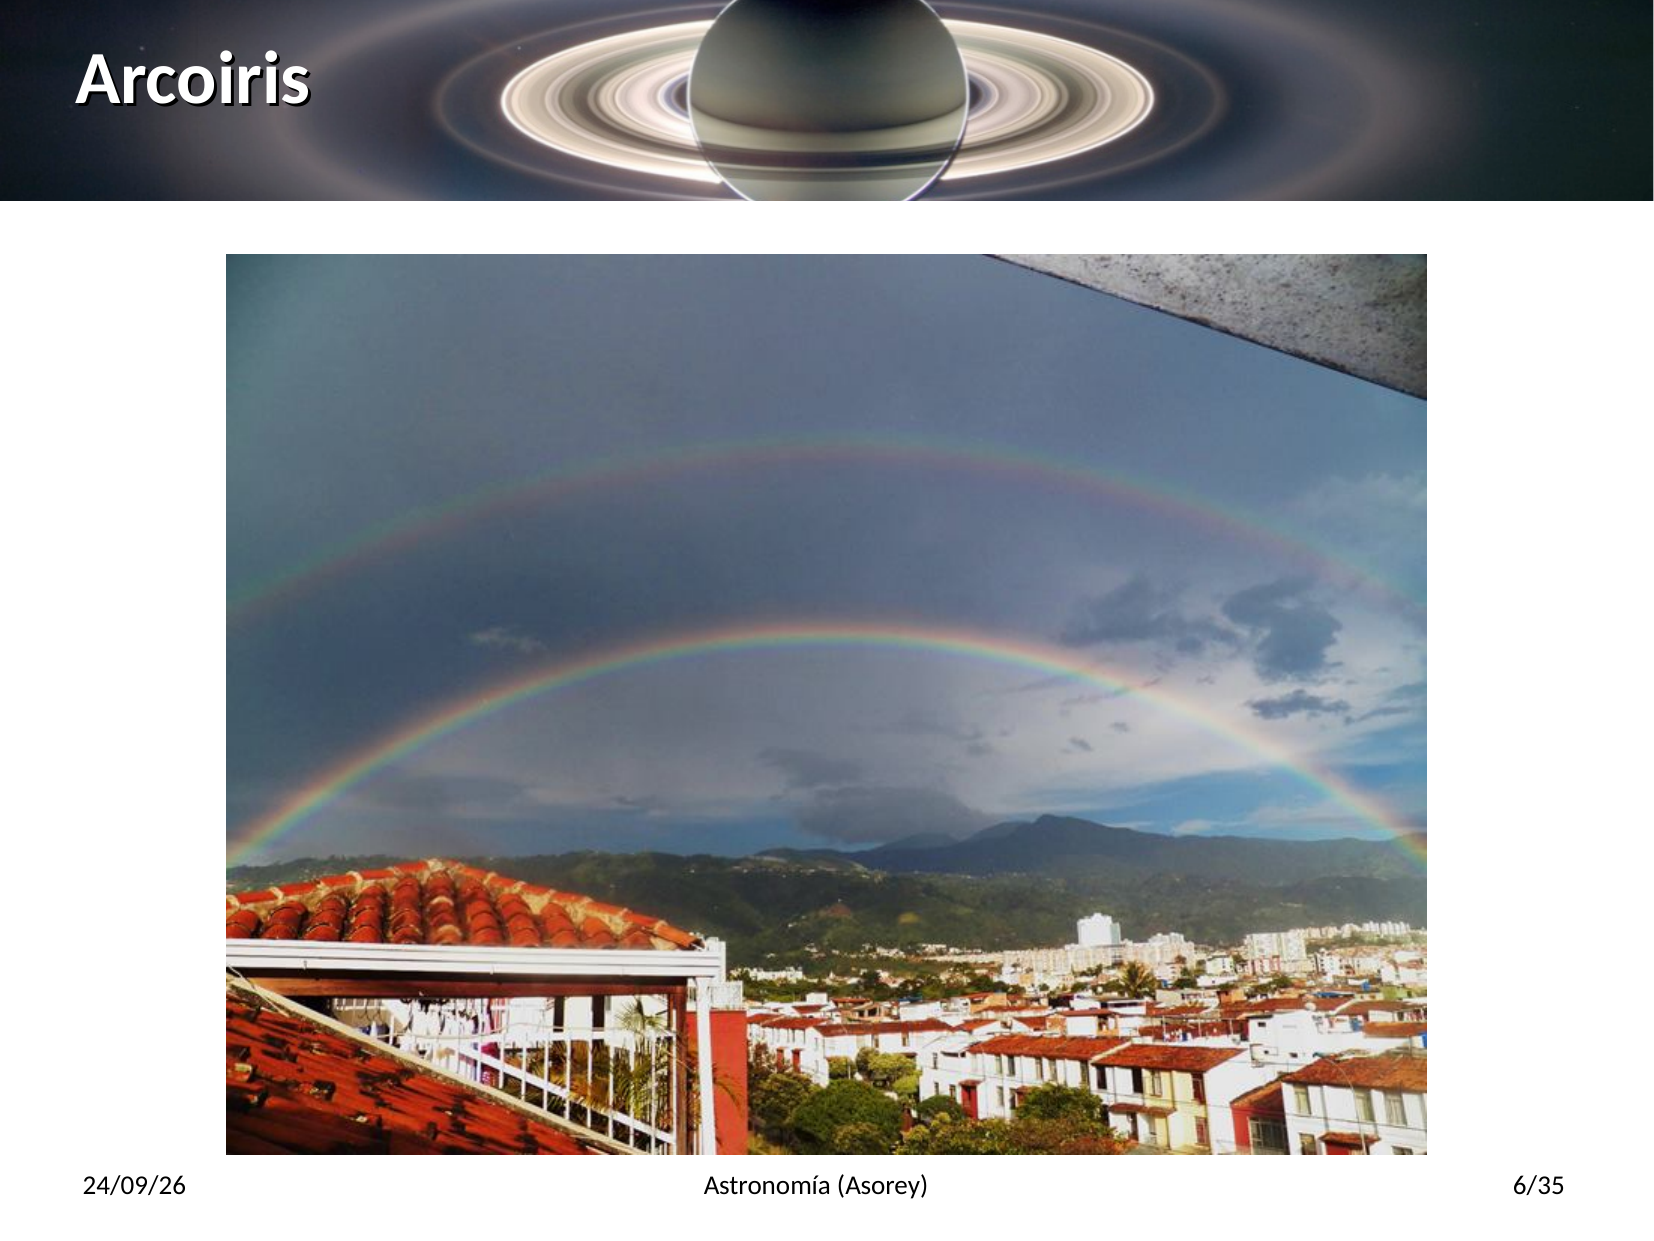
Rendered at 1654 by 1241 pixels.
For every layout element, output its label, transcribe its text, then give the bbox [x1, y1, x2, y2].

picture [0, 0, 1654, 201]
picture [226, 254, 1427, 1156]
title Arcoiris [75, 19, 1564, 151]
